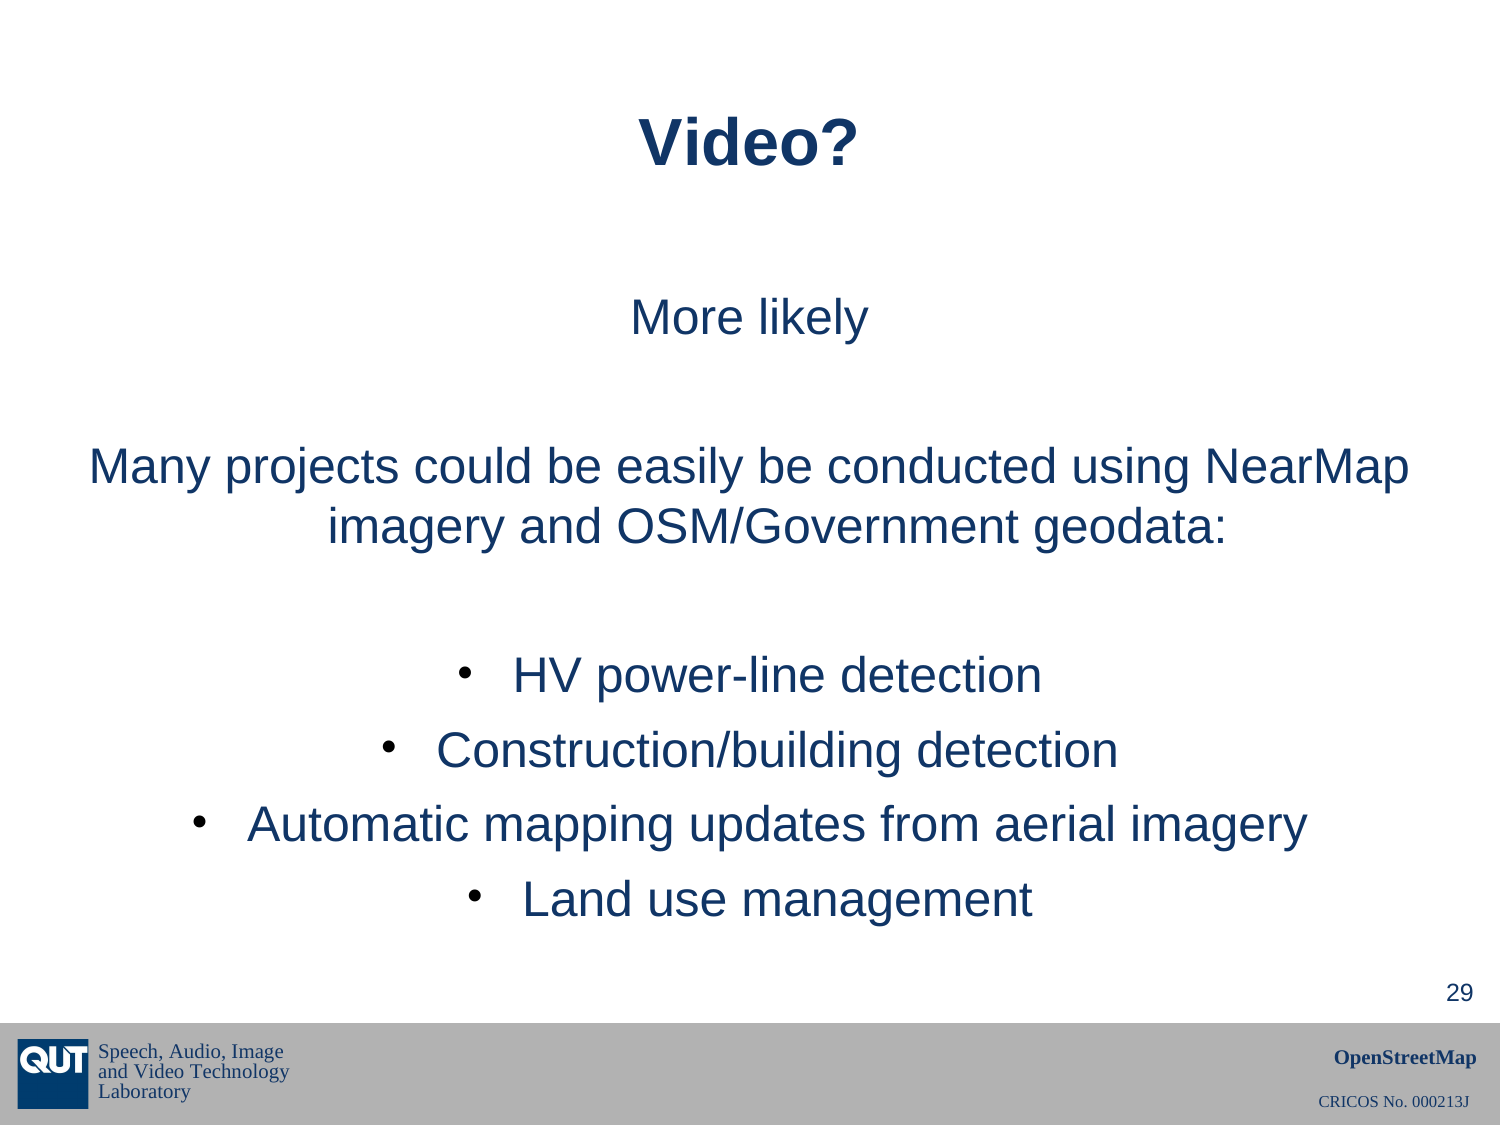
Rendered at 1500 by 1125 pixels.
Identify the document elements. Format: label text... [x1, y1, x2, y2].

subtitle More likely Many projects could be easily be conducted using NearMap imagery and OSM/Government geodata: HV power-line detection Construction/building detection Automatic mapping updates from aerial imagery Land use management [74, 236, 1425, 975]
title Video? [74, 44, 1425, 233]
picture [17, 1039, 89, 1109]
